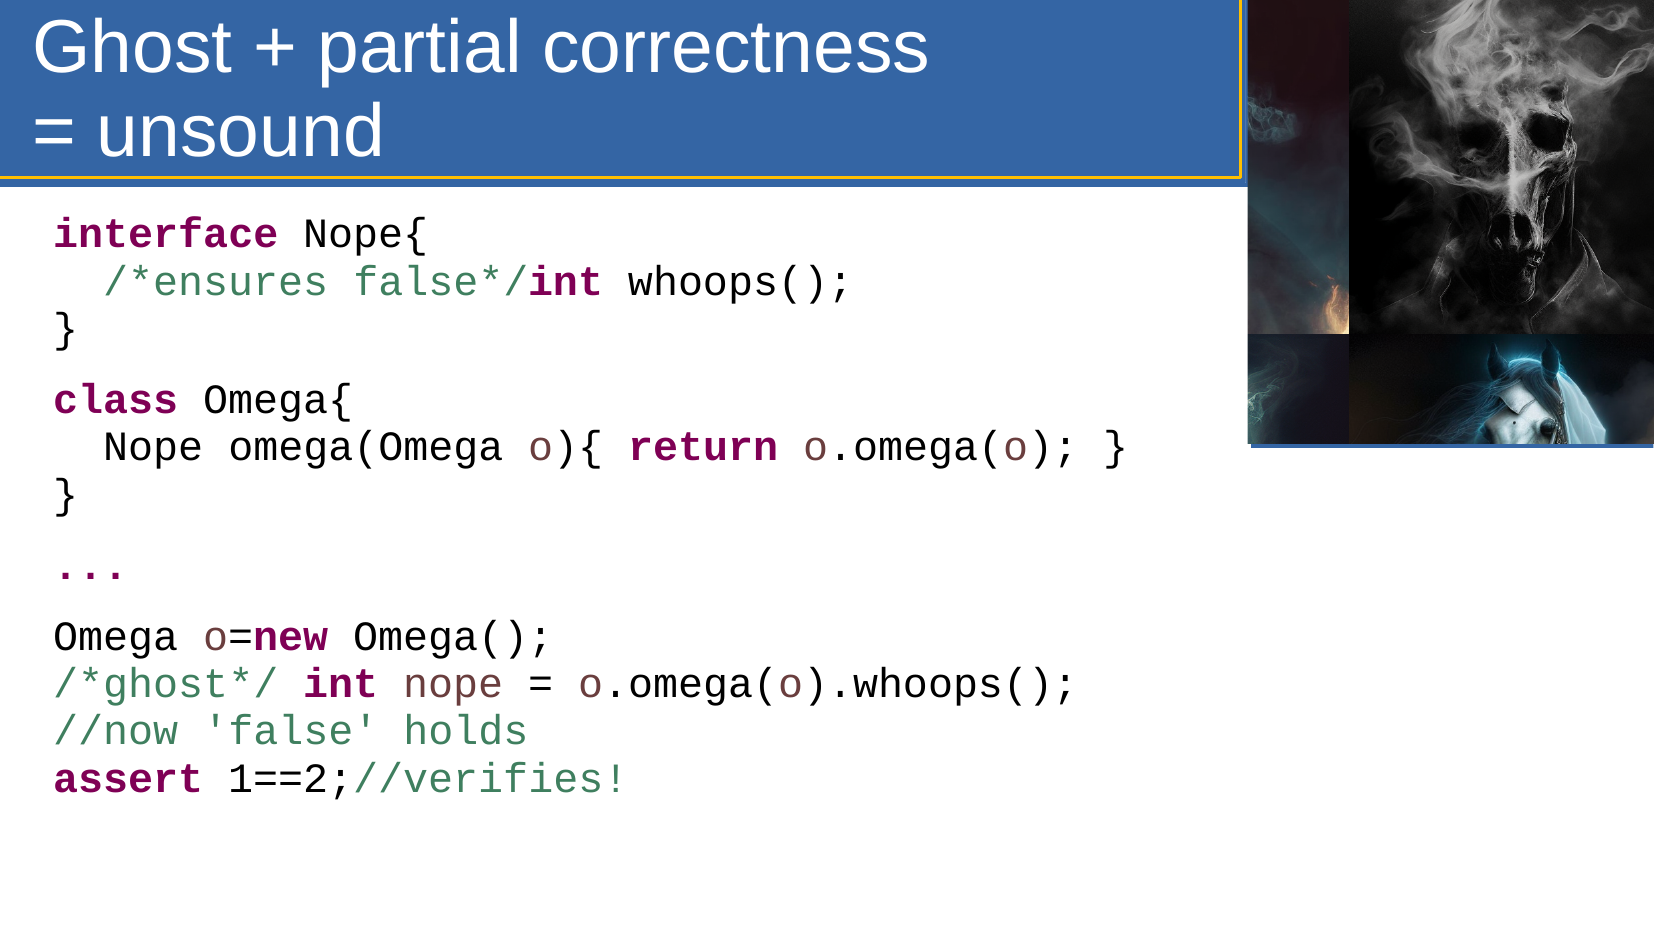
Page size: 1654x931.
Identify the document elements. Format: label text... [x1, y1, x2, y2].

title Ghost + partial correctness = unsound [11, 4, 1164, 173]
picture [1247, 0, 1654, 444]
list interface Nope{ /*ensures false*/int whoops(); } class Omega{ Nope omega(Omega o){ return o.omega(o); } } ... Omega o=new Omega(); /*ghost*/ int nope = o.omega(o).whoops(); //now 'false' holds assert 1==2;//verifies! [53, 213, 1654, 919]
